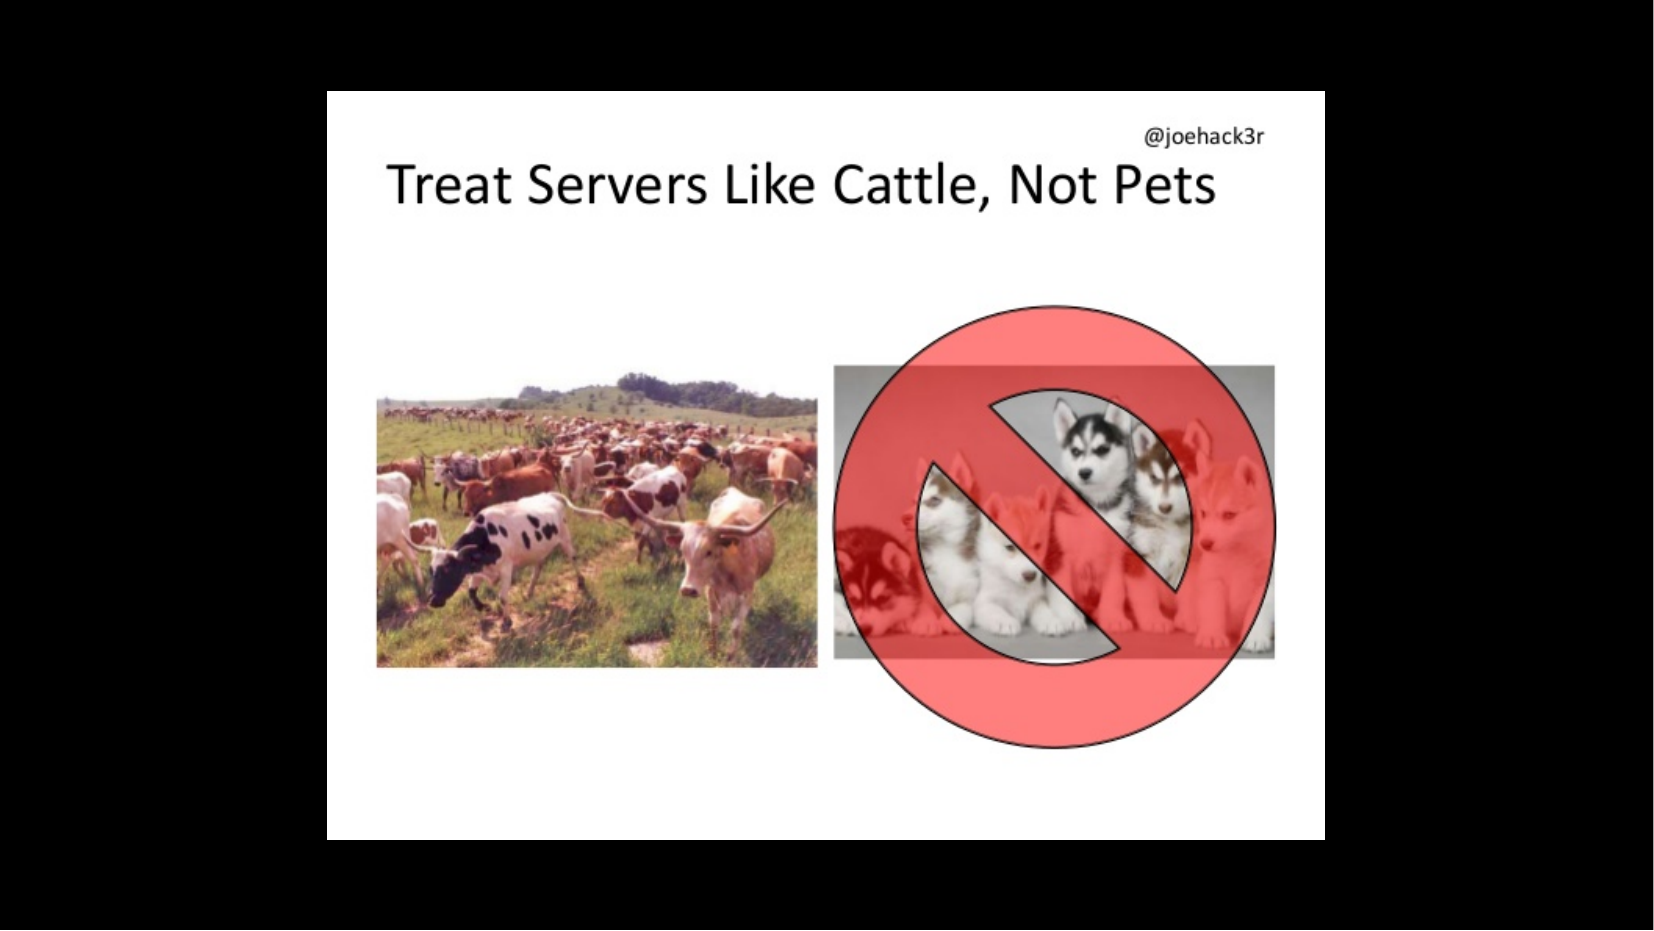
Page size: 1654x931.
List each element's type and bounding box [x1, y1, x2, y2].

picture [327, 91, 1325, 840]
